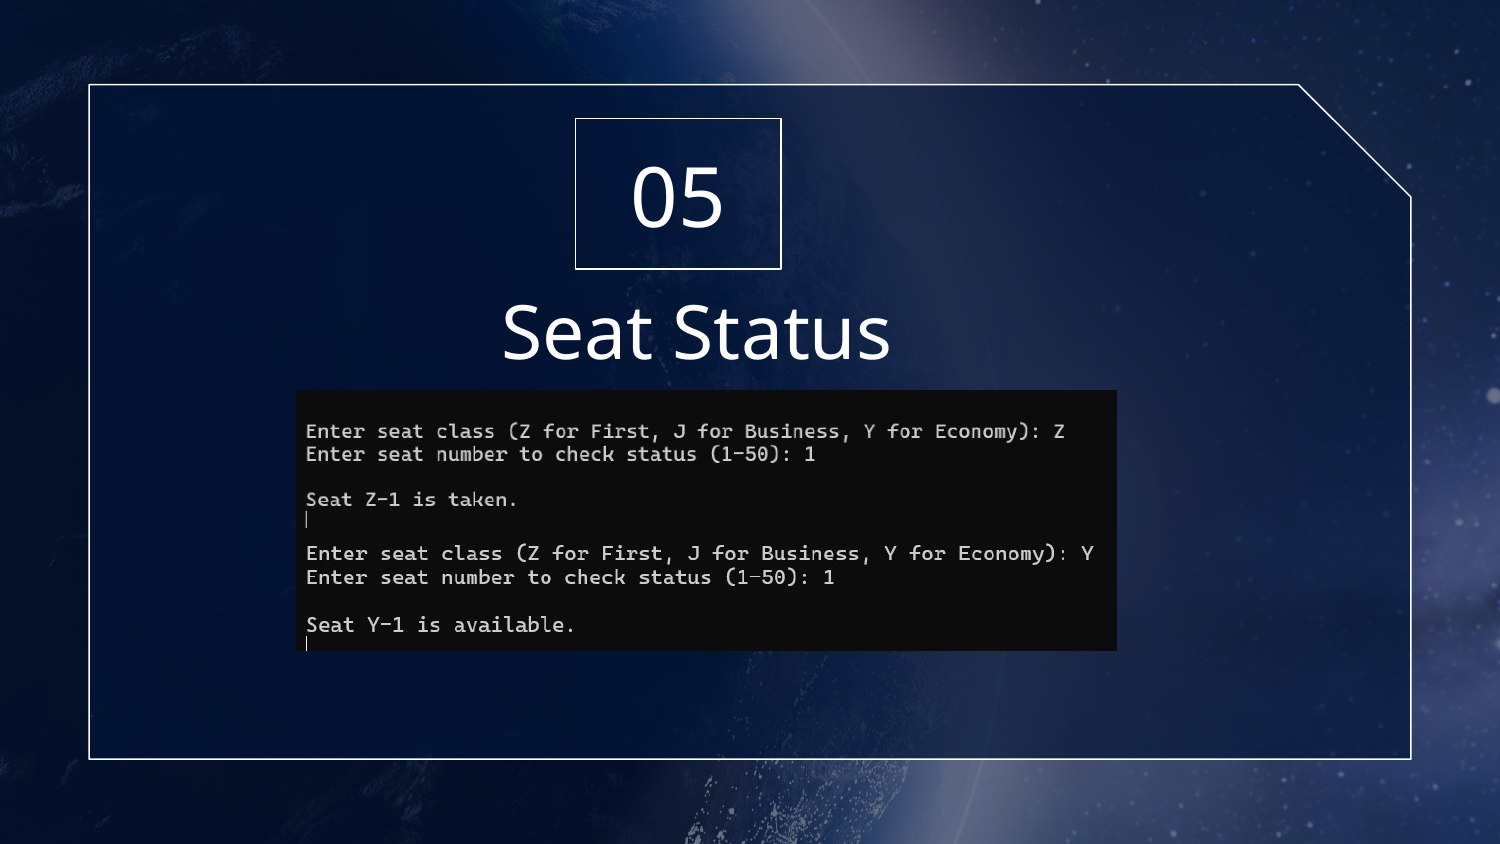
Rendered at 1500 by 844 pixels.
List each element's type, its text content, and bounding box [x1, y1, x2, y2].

title 05 [575, 118, 782, 270]
title Seat Status [287, 269, 1107, 394]
picture [296, 390, 1117, 651]
